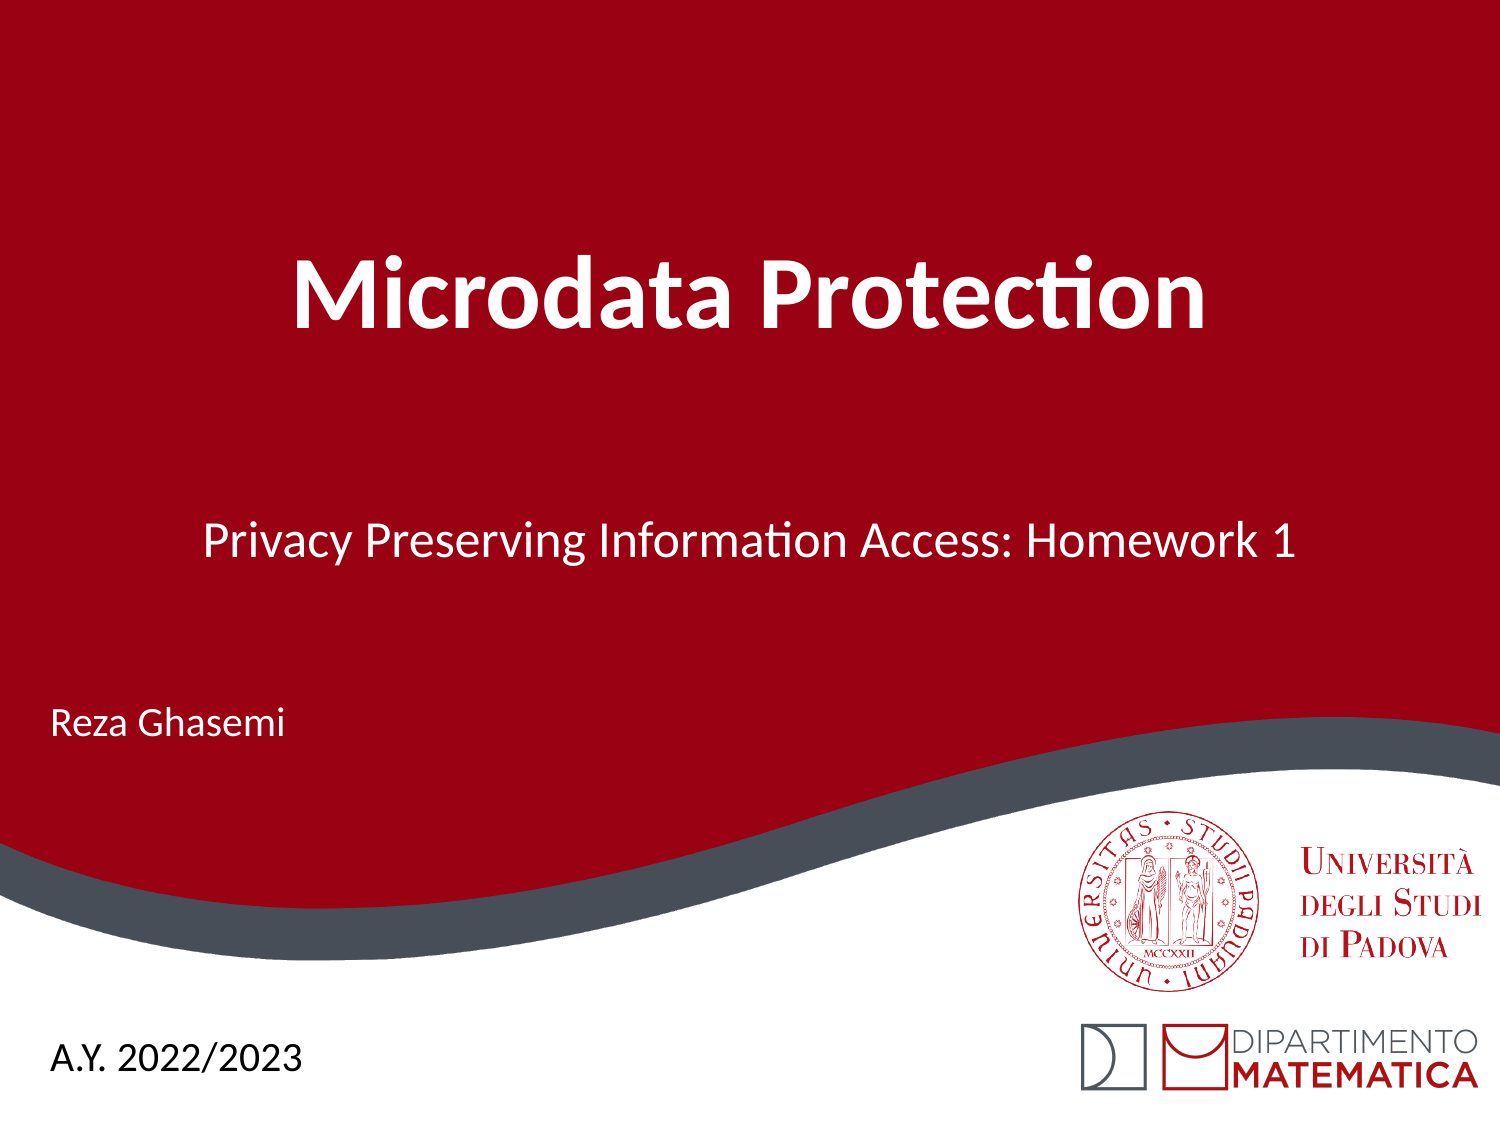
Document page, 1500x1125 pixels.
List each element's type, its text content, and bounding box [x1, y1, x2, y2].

picture [1078, 1021, 1481, 1092]
picture [0, 0, 1500, 992]
subtitle Privacy Preserving Information Access: Homework 1 [187, 497, 1313, 770]
list A.Y. 2022/2023 [35, 1028, 425, 1081]
list Reza Ghasemi [35, 693, 453, 746]
title Microdata Protection [112, 91, 1388, 483]
